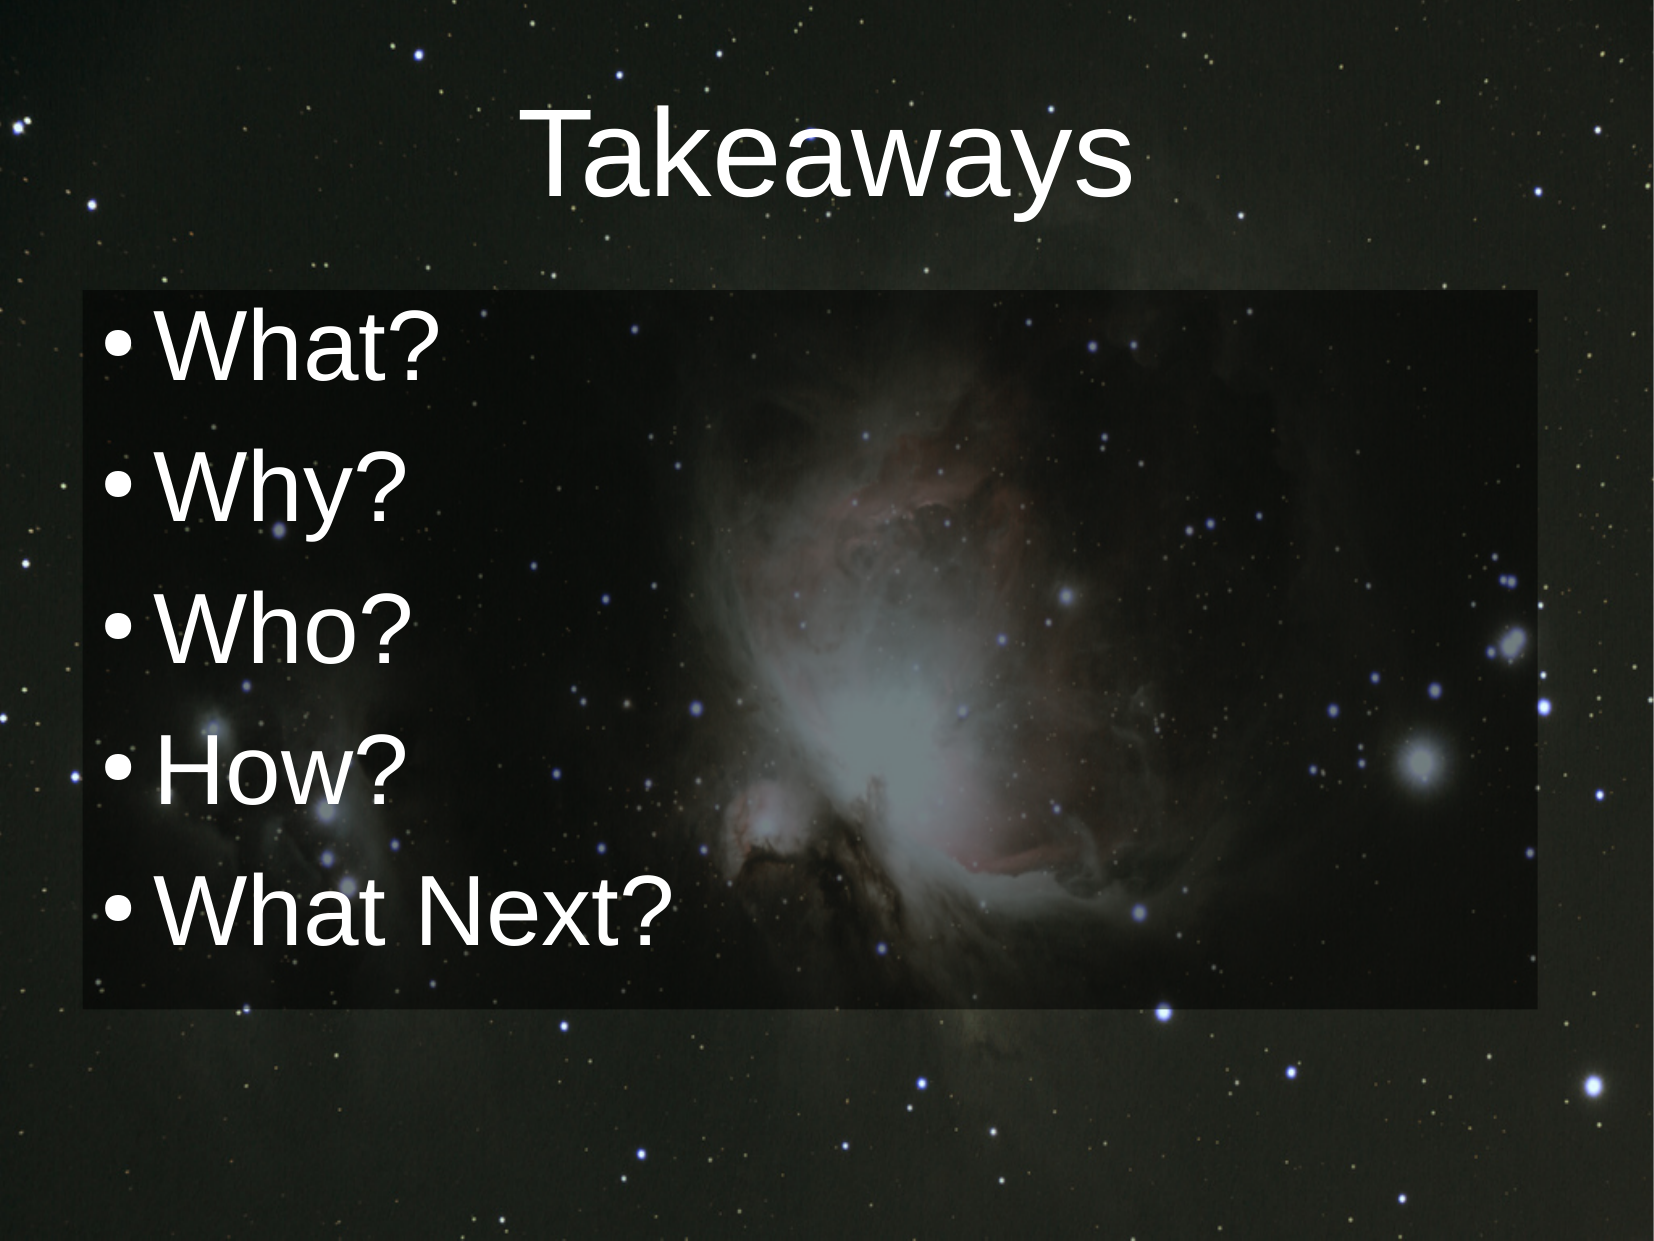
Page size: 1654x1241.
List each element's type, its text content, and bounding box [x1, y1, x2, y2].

list What? Why? Who? How? What Next? [82, 290, 1538, 1010]
picture [0, 0, 1654, 1241]
title Takeaways [82, 49, 1571, 257]
